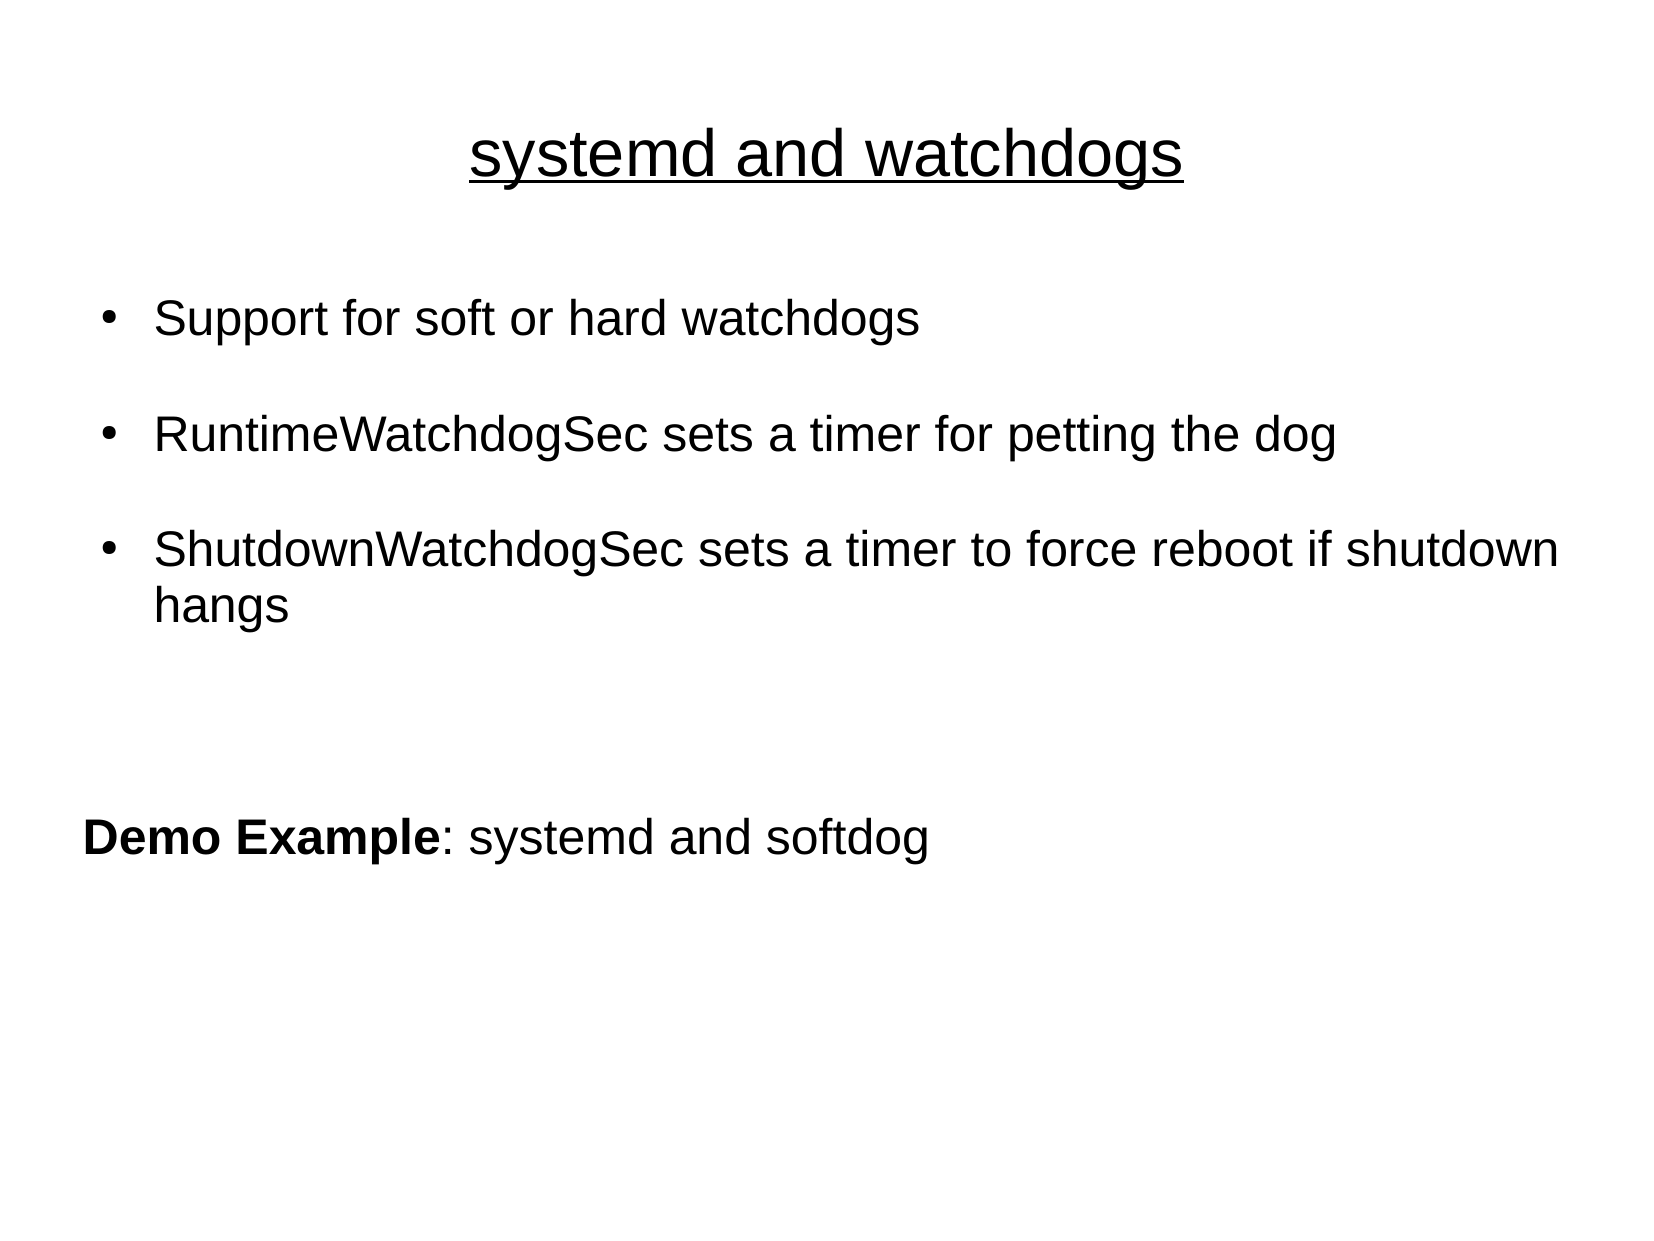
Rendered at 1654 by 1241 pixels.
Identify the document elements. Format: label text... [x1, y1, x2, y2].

list Support for soft or hard watchdogs RuntimeWatchdogSec sets a timer for petting the dog ShutdownWatchdogSec sets a timer to force reboot if shutdown hangs Demo Example: systemd and softdog [82, 290, 1571, 1010]
title systemd and watchdogs [82, 49, 1571, 257]
